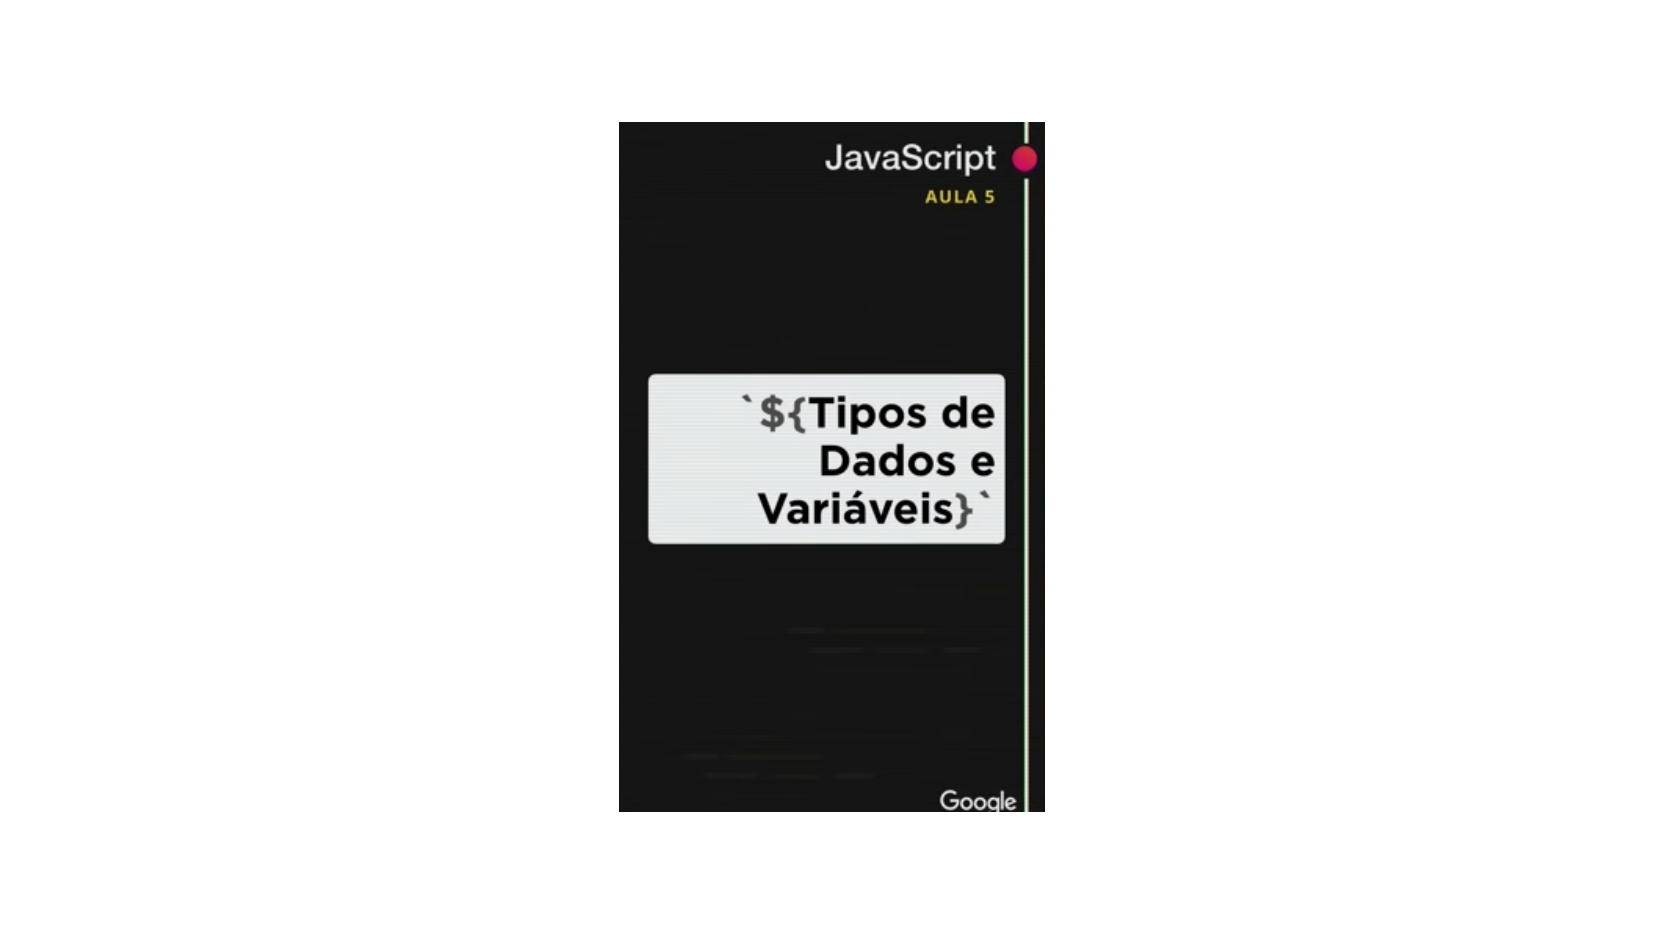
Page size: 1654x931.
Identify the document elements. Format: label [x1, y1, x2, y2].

picture [619, 122, 1045, 812]
